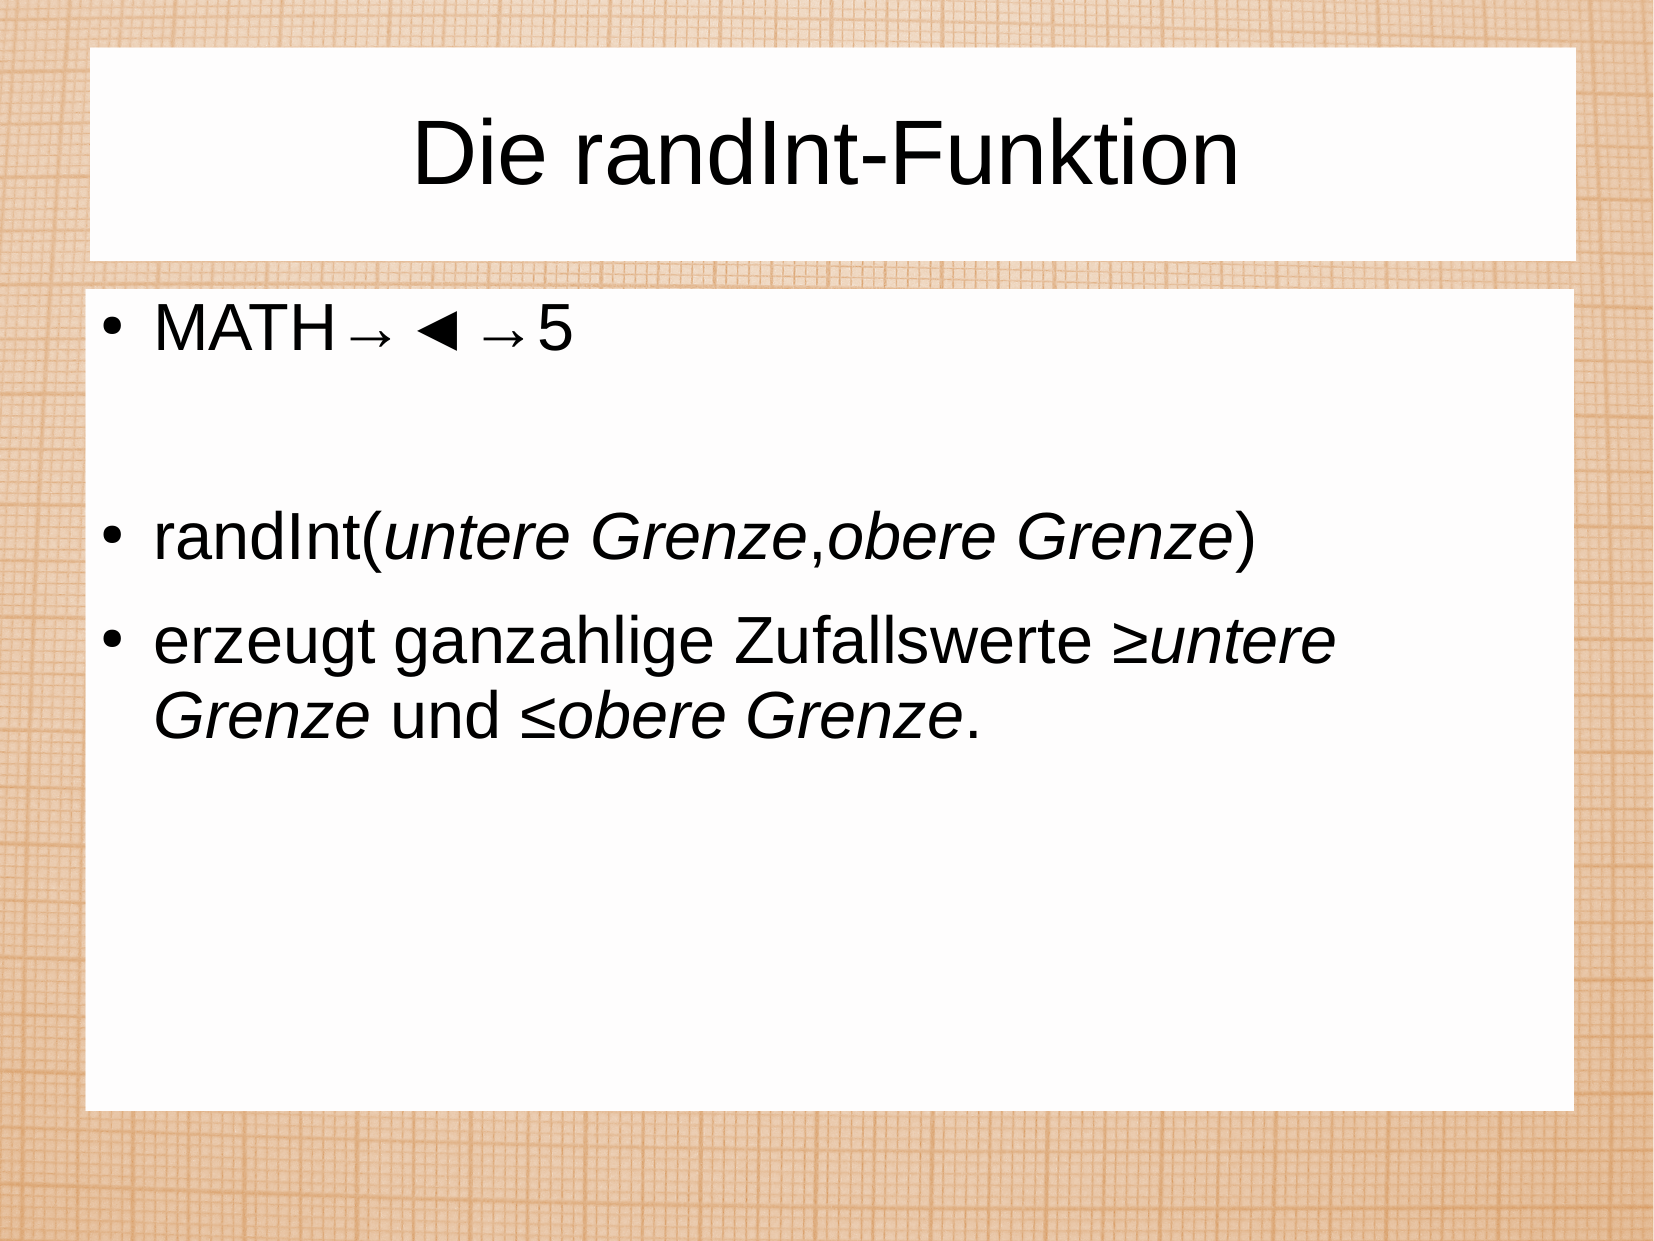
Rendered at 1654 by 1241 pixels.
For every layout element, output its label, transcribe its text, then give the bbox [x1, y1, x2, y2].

list MATH→◄→5 randInt(untere Grenze,obere Grenze) erzeugt ganzahlige Zufallswerte ≥untere Grenze und ≤obere Grenze. [82, 290, 1571, 1109]
title Die randInt-Funktion [82, 49, 1571, 257]
picture [0, 0, 1654, 1241]
